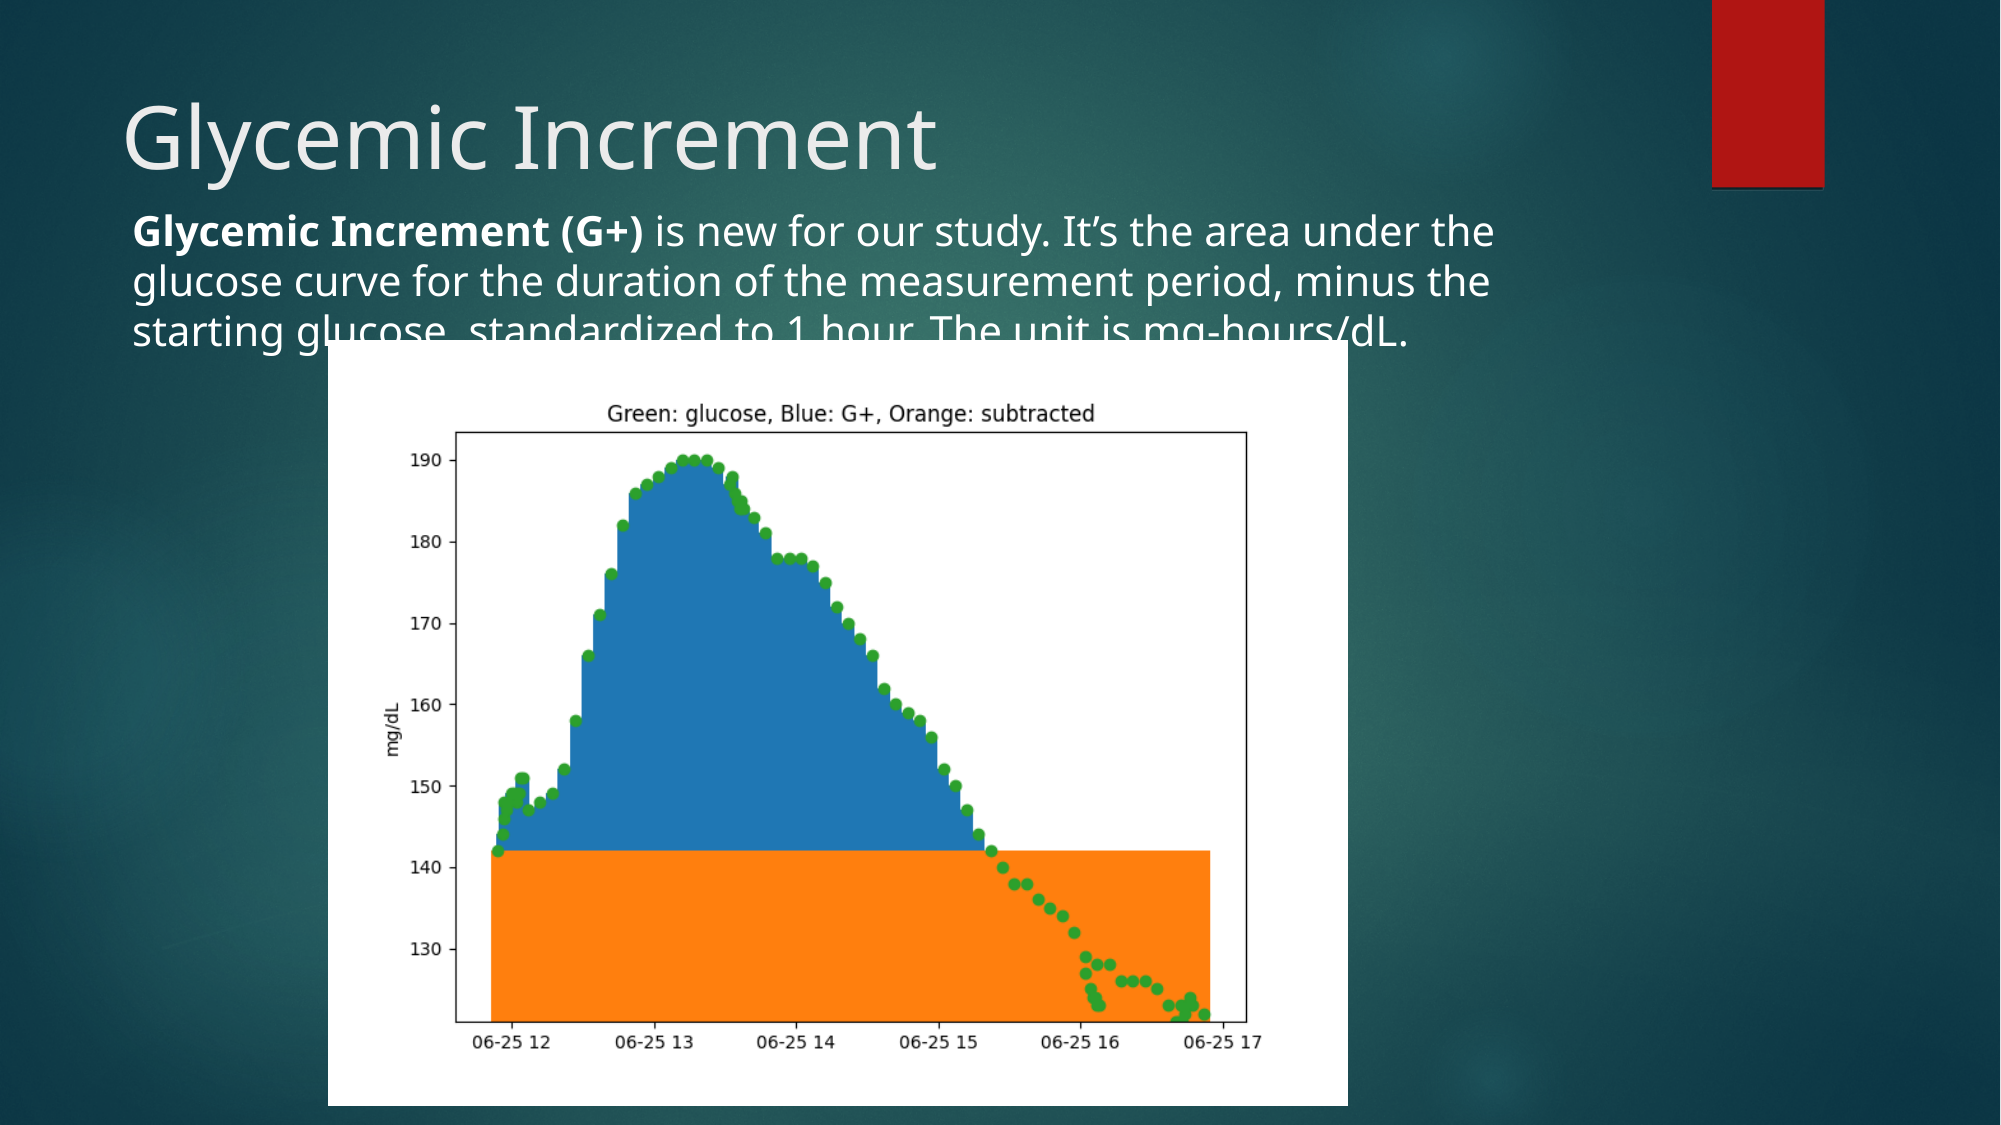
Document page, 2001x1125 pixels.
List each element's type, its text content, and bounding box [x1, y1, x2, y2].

title Glycemic Increment [106, 74, 1649, 304]
picture [0, 0, 2001, 1125]
list Glycemic Increment (G+) is new for our study. It’s the area under the glucose curve for the duration of the measurement period, minus the starting glucose, standardized to 1 hour. The unit is mg-hours/dL. [117, 197, 1649, 410]
